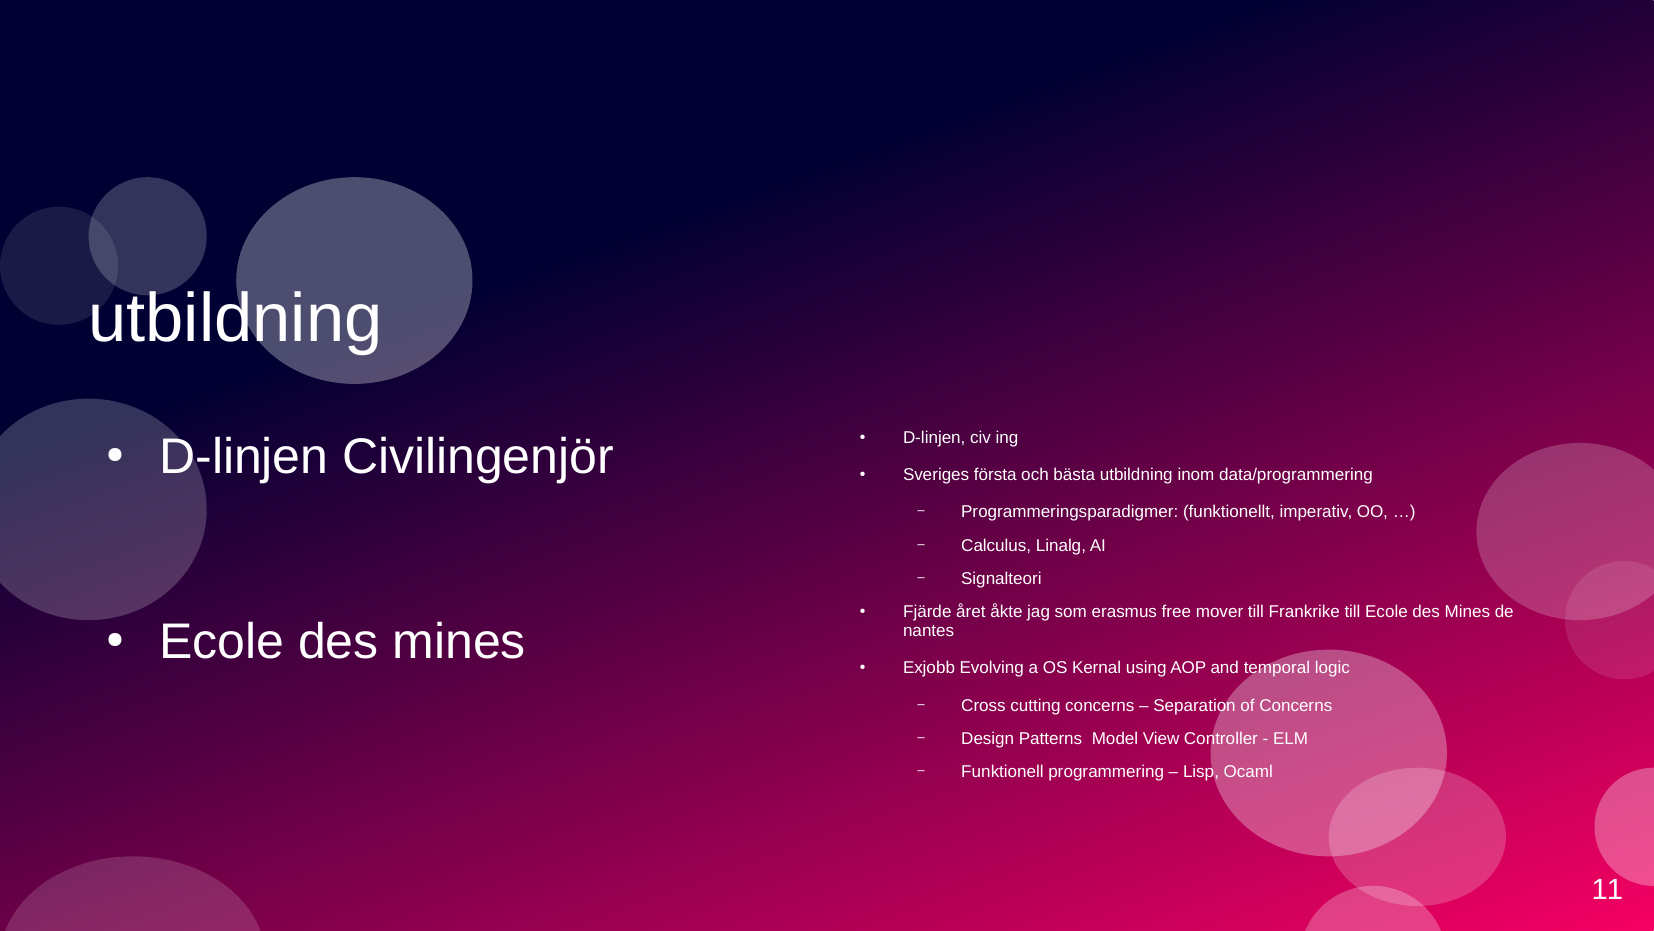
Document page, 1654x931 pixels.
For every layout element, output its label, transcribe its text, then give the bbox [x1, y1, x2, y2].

list D-linjen, civ ing Sveriges första och bästa utbildning inom data/programmering Programmeringsparadigmer: (funktionellt, imperativ, OO, …) Calculus, Linalg, AI Signalteori Fjärde året åkte jag som erasmus free mover till Frankrike till Ecole des Mines de nantes Exjobb Evolving a OS Kernal using AOP and temporal logic Cross cutting concerns – Separation of Concerns Design Patterns Model View Controller - ELM Funktionell programmering – Lisp, Ocaml [845, 428, 1566, 783]
list Ecole des mines [88, 613, 809, 783]
title utbildning [88, 236, 1565, 399]
list D-linjen Civilingenjör [88, 428, 809, 598]
